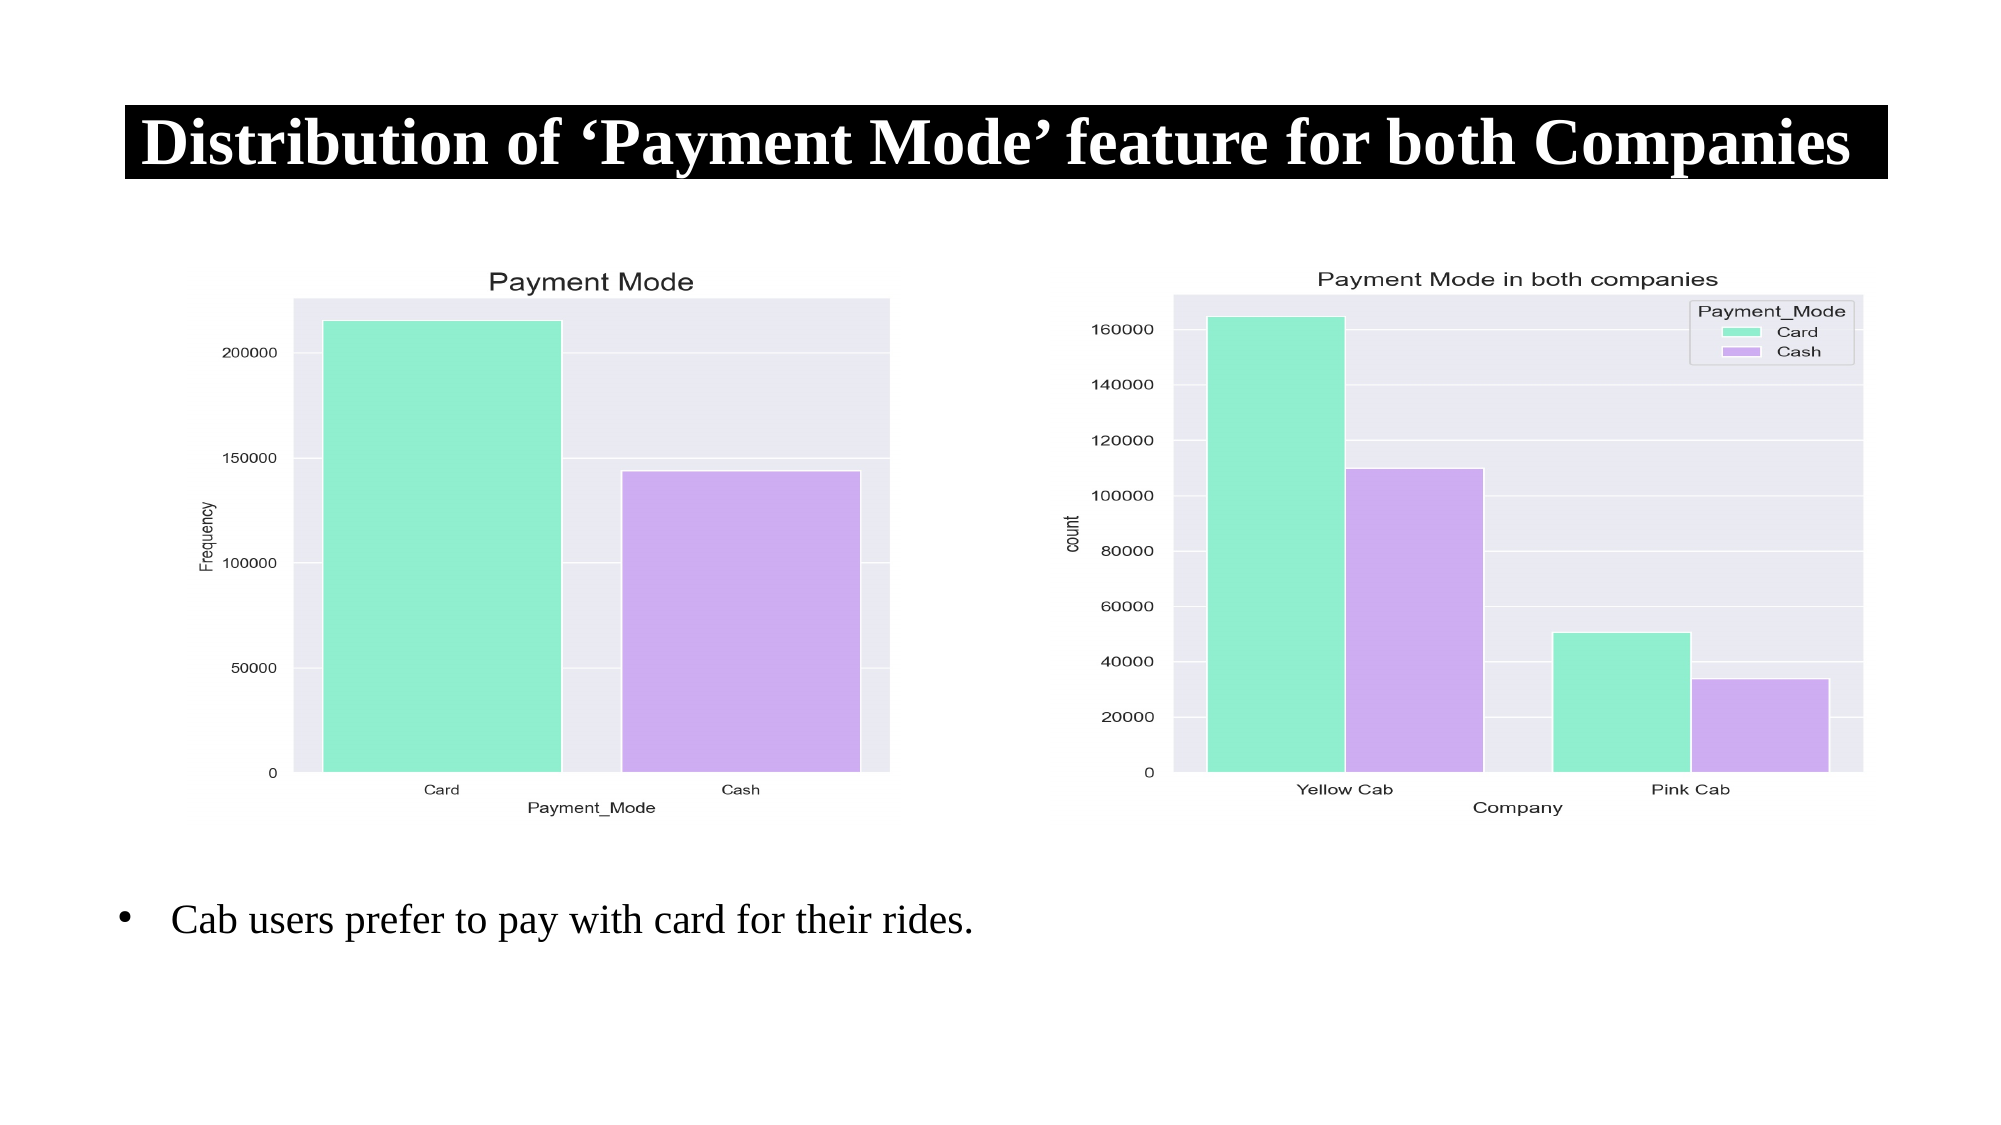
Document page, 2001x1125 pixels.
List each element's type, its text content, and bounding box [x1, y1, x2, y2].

picture [187, 263, 901, 825]
list Cab users prefer to pay with card for their rides. [99, 900, 1900, 1088]
picture [1050, 263, 1876, 825]
title Distribution of ‘Payment Mode’ feature for both Companies [112, 58, 1901, 225]
